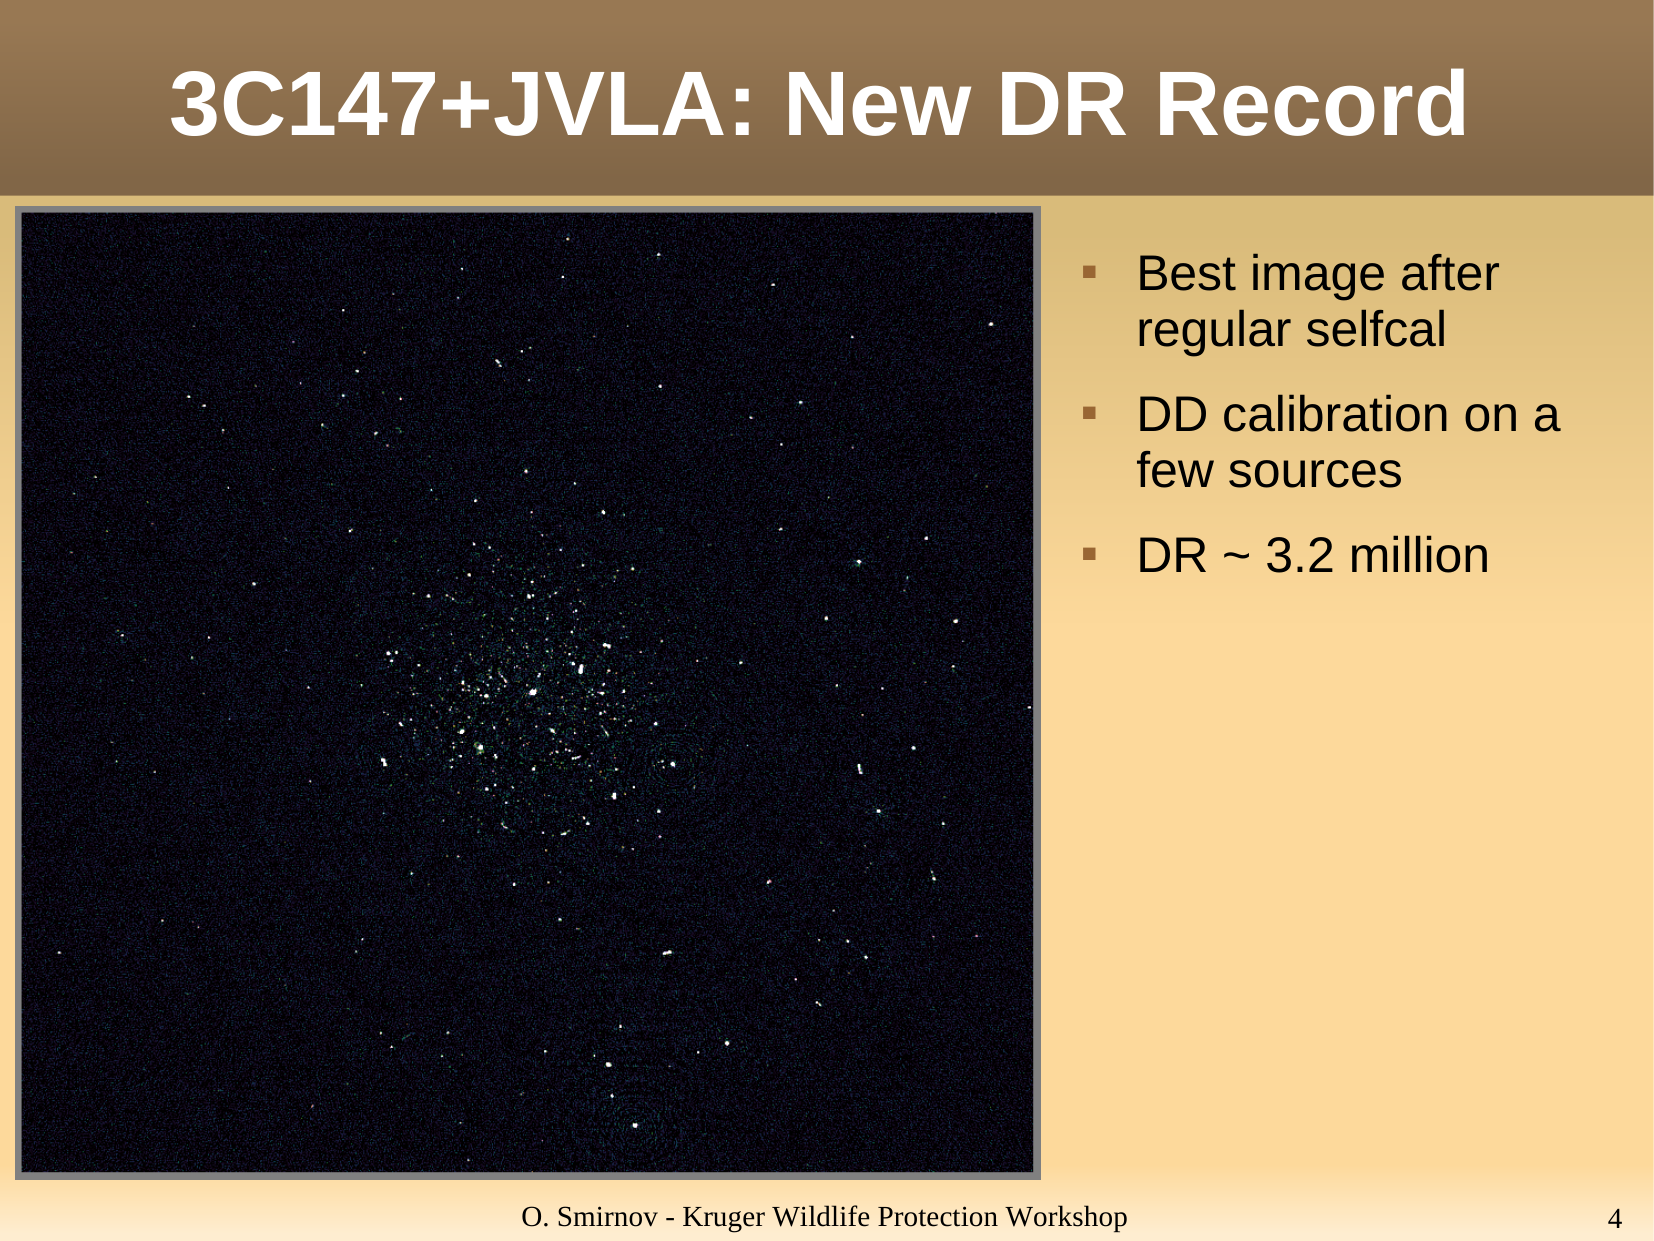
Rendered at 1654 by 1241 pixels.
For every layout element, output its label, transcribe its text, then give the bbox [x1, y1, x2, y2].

list Best image after regular selfcal DD calibration on a few sources DR ~ 3.2 million [1065, 245, 1601, 1064]
picture [0, 0, 1654, 1241]
title 3C147+JVLA: New DR Record [76, 0, 1565, 208]
